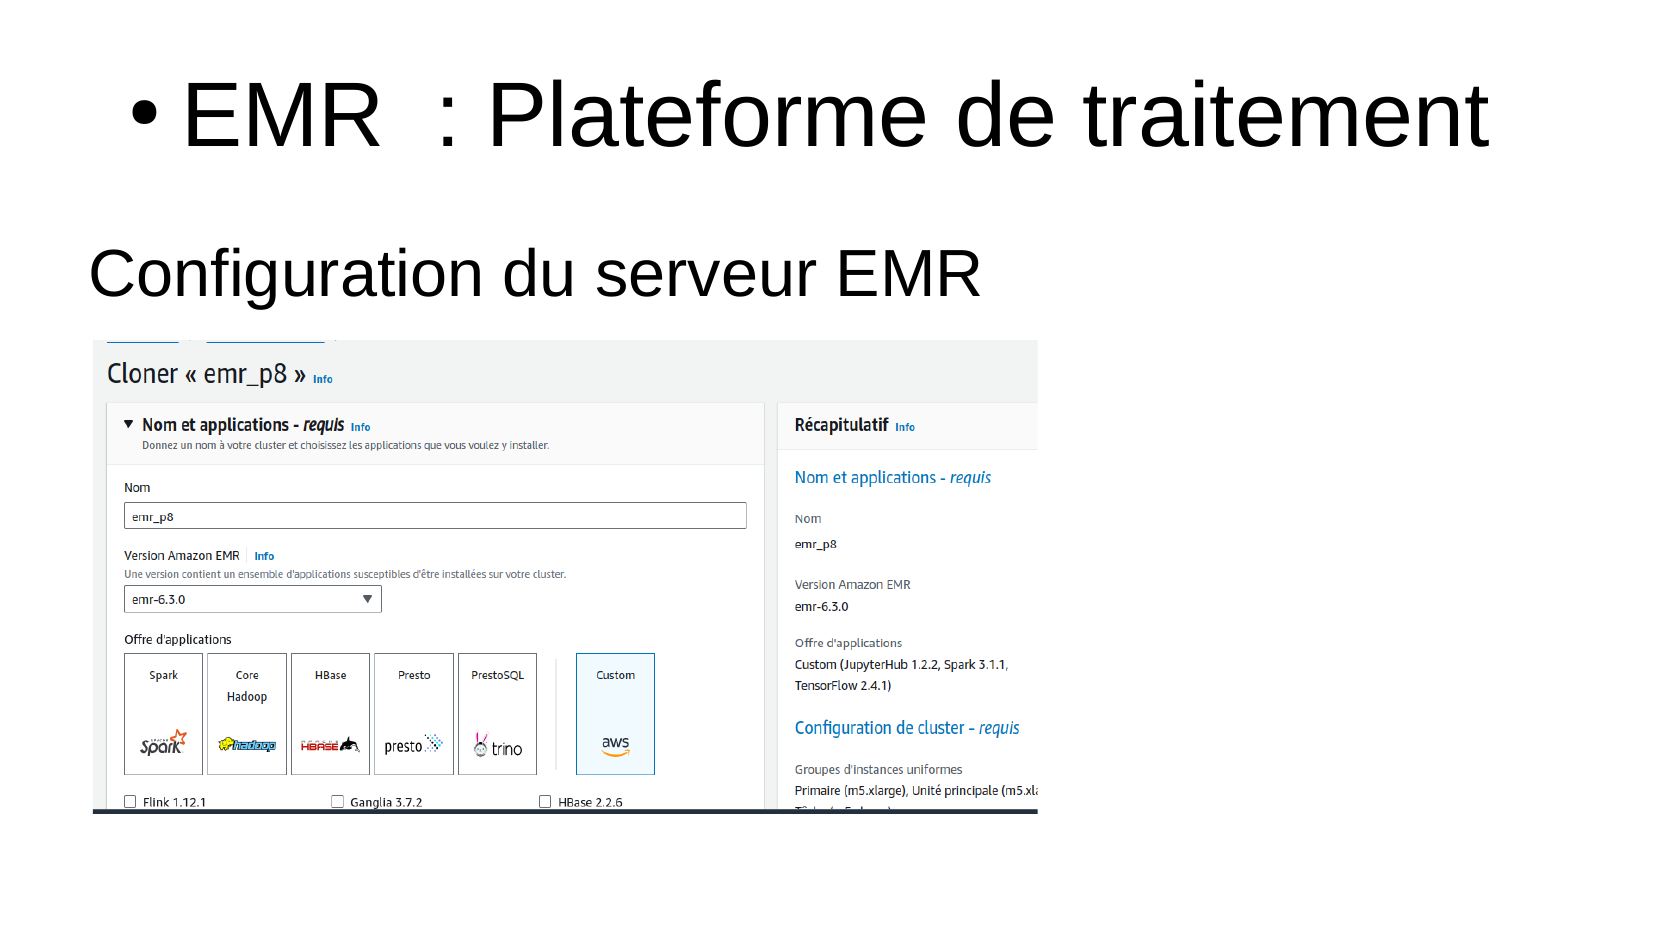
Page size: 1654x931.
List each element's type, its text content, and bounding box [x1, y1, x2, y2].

picture [92, 340, 1038, 814]
title EMR : Plateforme de traitement [82, 37, 1571, 193]
list Configuration du serveur EMR [17, 236, 1506, 776]
